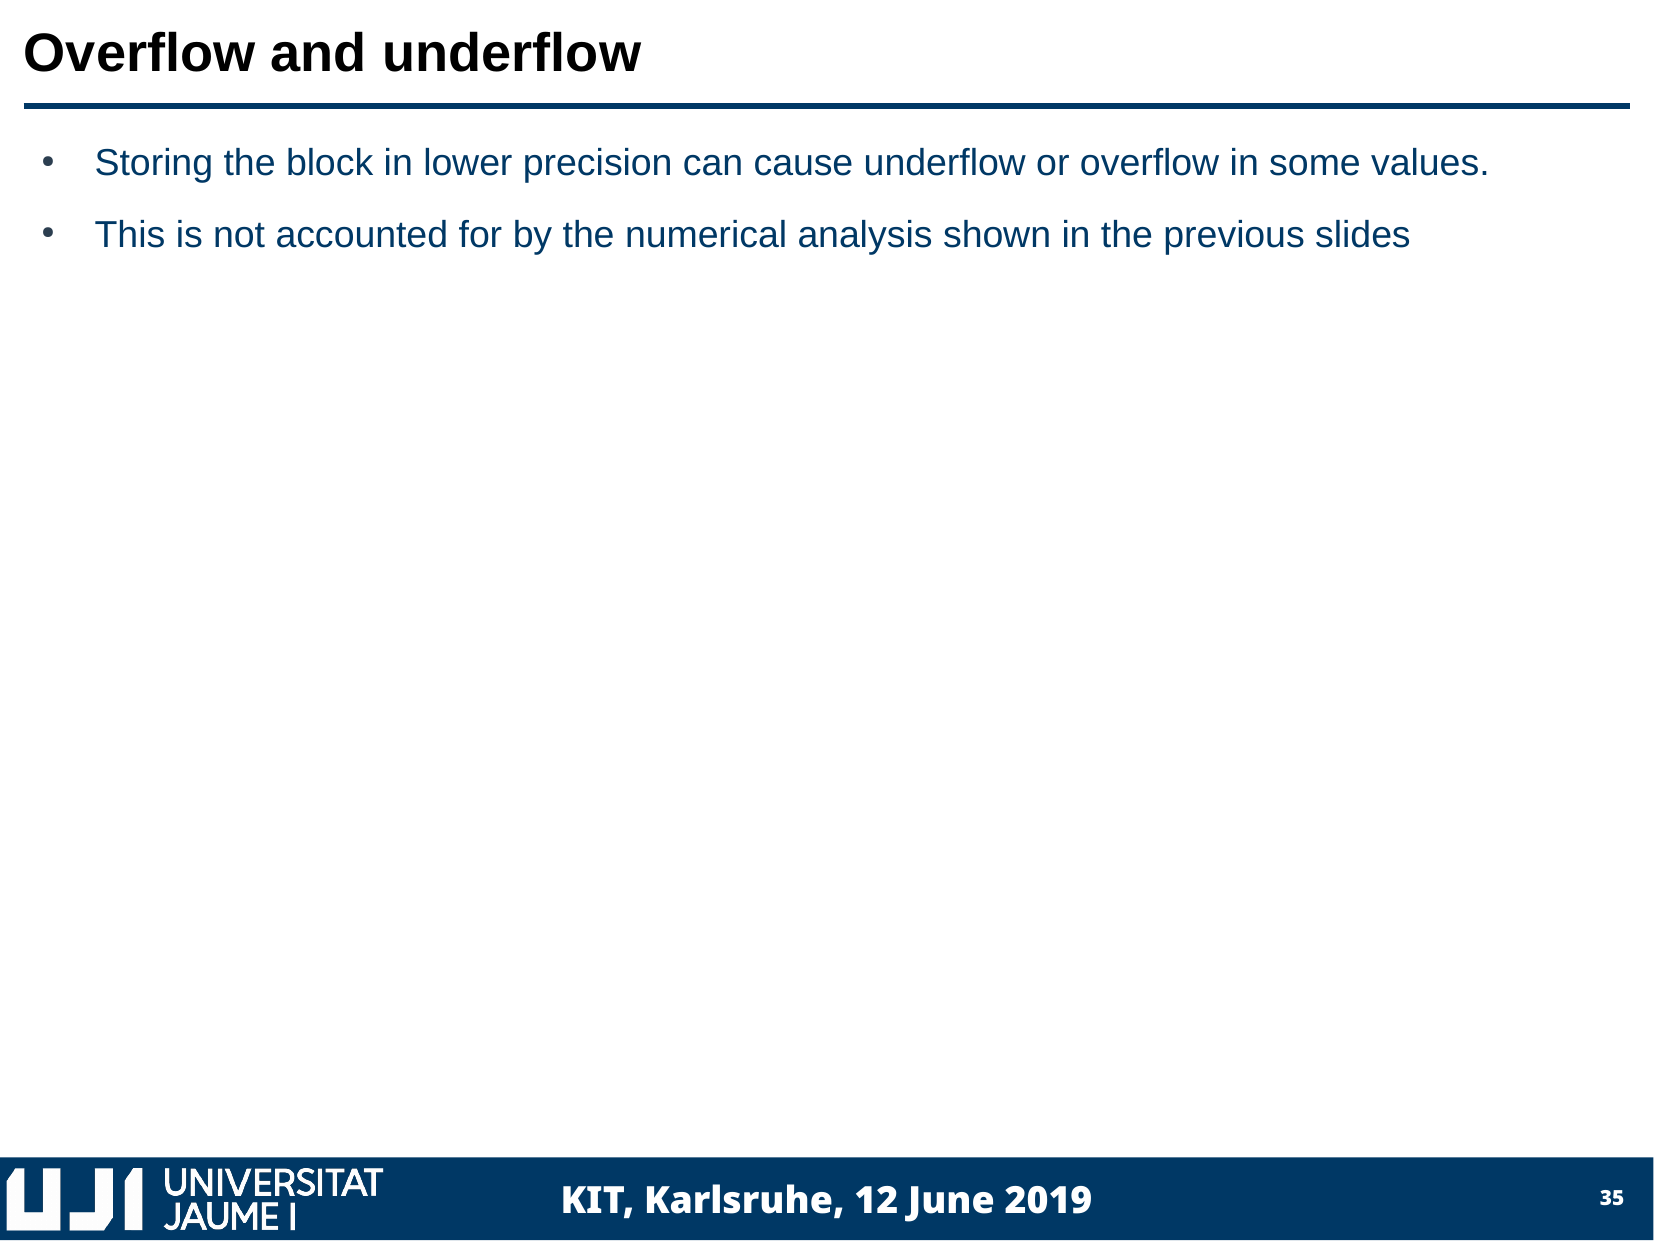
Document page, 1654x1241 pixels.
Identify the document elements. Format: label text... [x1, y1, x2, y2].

list Storing the block in lower precision can cause underflow or overflow in some values. This is not accounted for by the numerical analysis shown in the previous slides [23, 141, 1630, 1134]
picture [0, 1158, 390, 1241]
title Overflow and underflow [23, 0, 1630, 107]
